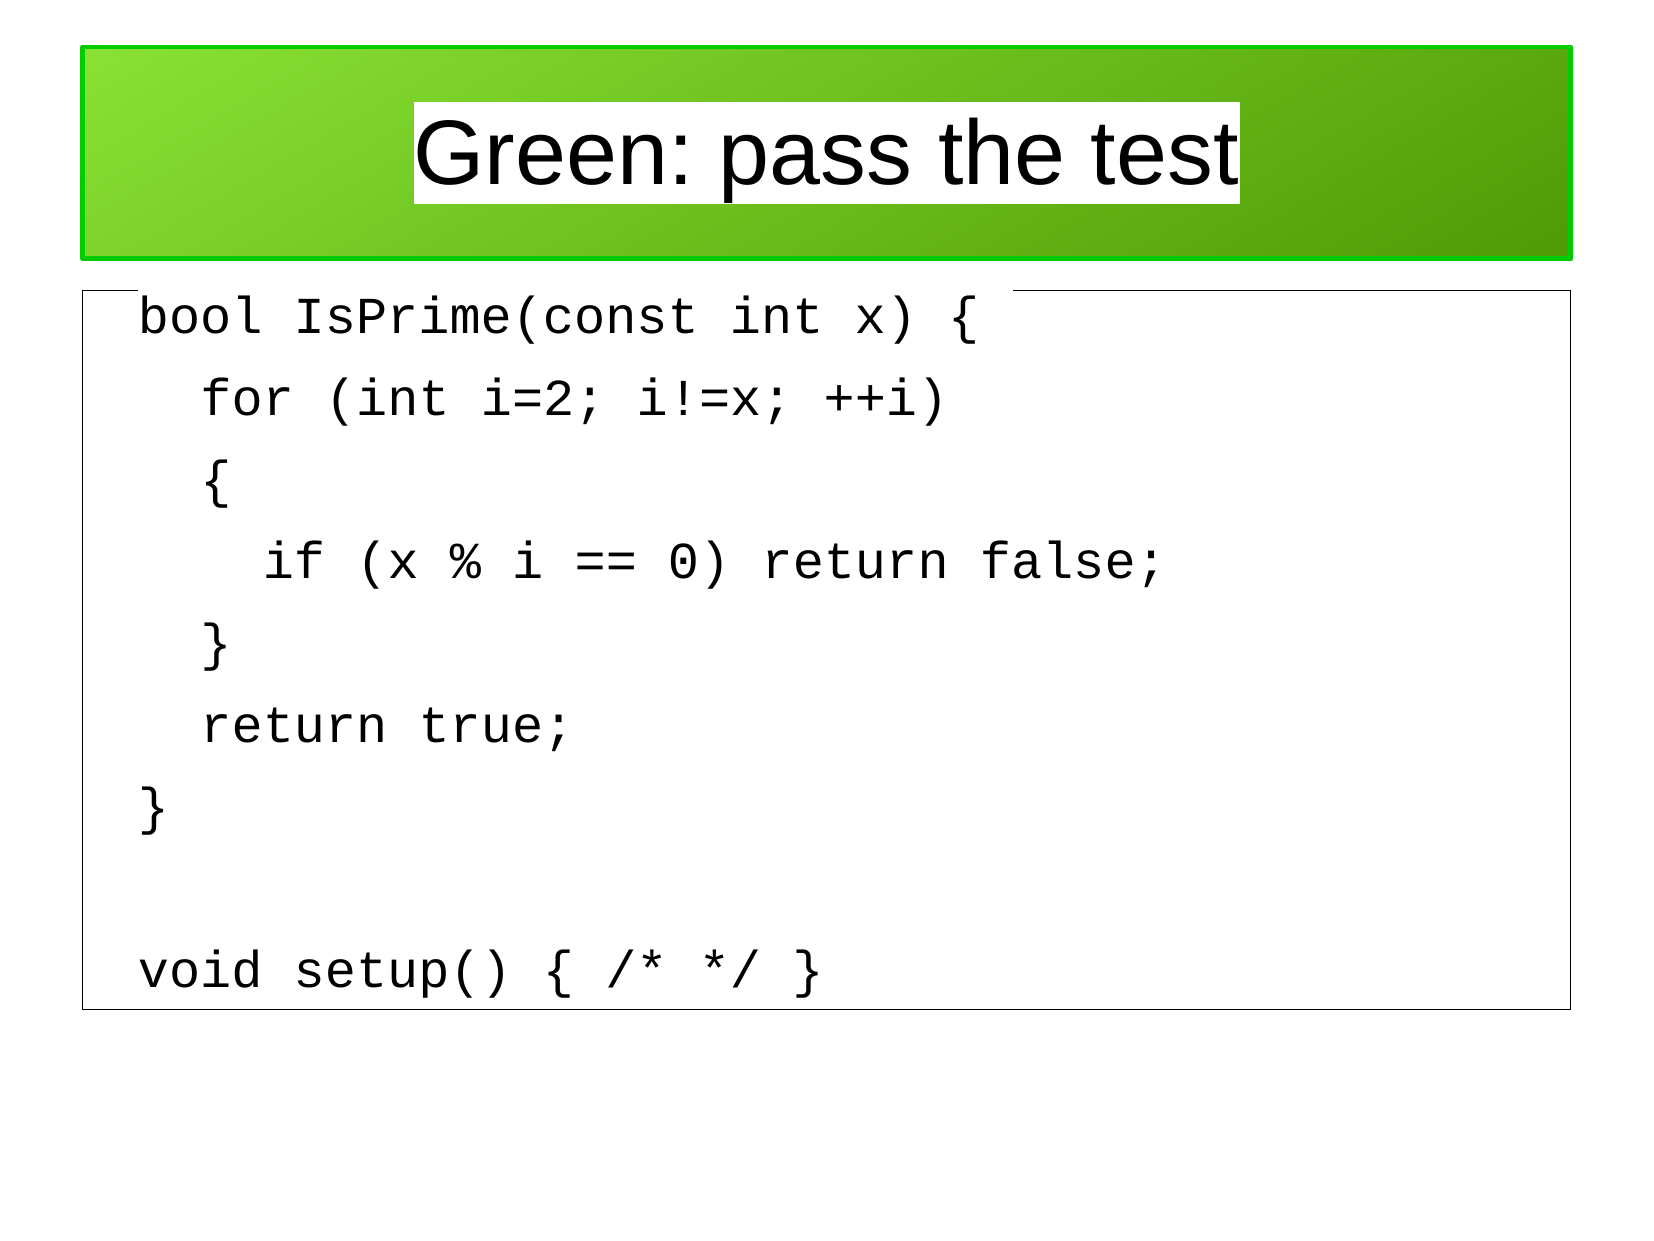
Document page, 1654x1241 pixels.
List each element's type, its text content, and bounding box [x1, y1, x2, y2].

list bool IsPrime(const int x) { for (int i=2; i!=x; ++i) { if (x % i == 0) return false; } return true; } void setup() { /* */ } [82, 290, 1571, 1010]
title Green: pass the test [82, 47, 1571, 259]
